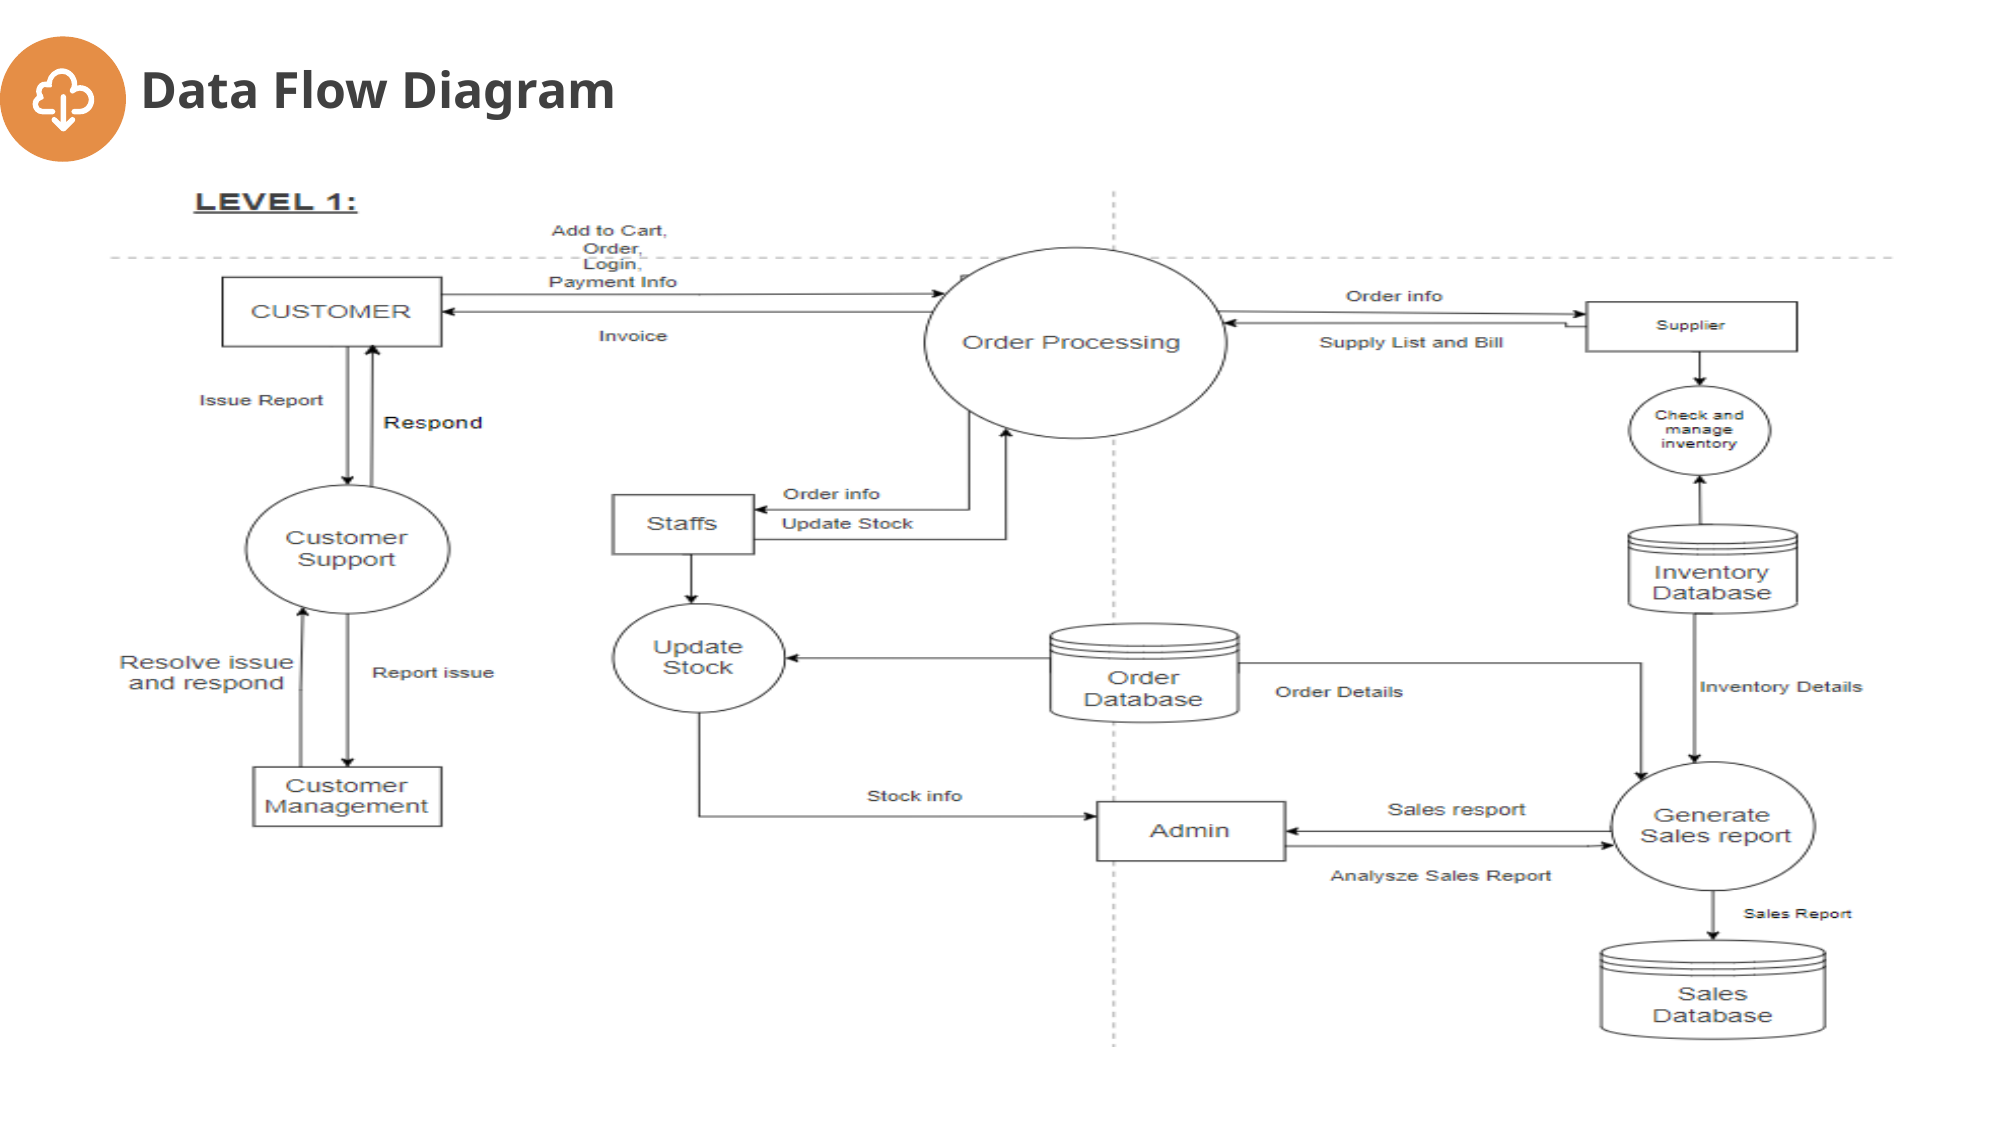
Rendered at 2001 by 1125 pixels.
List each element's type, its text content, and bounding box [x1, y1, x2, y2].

picture [108, 187, 1900, 1047]
text_box [0, 36, 126, 162]
text_box Data Flow Diagram [126, 51, 348, 107]
